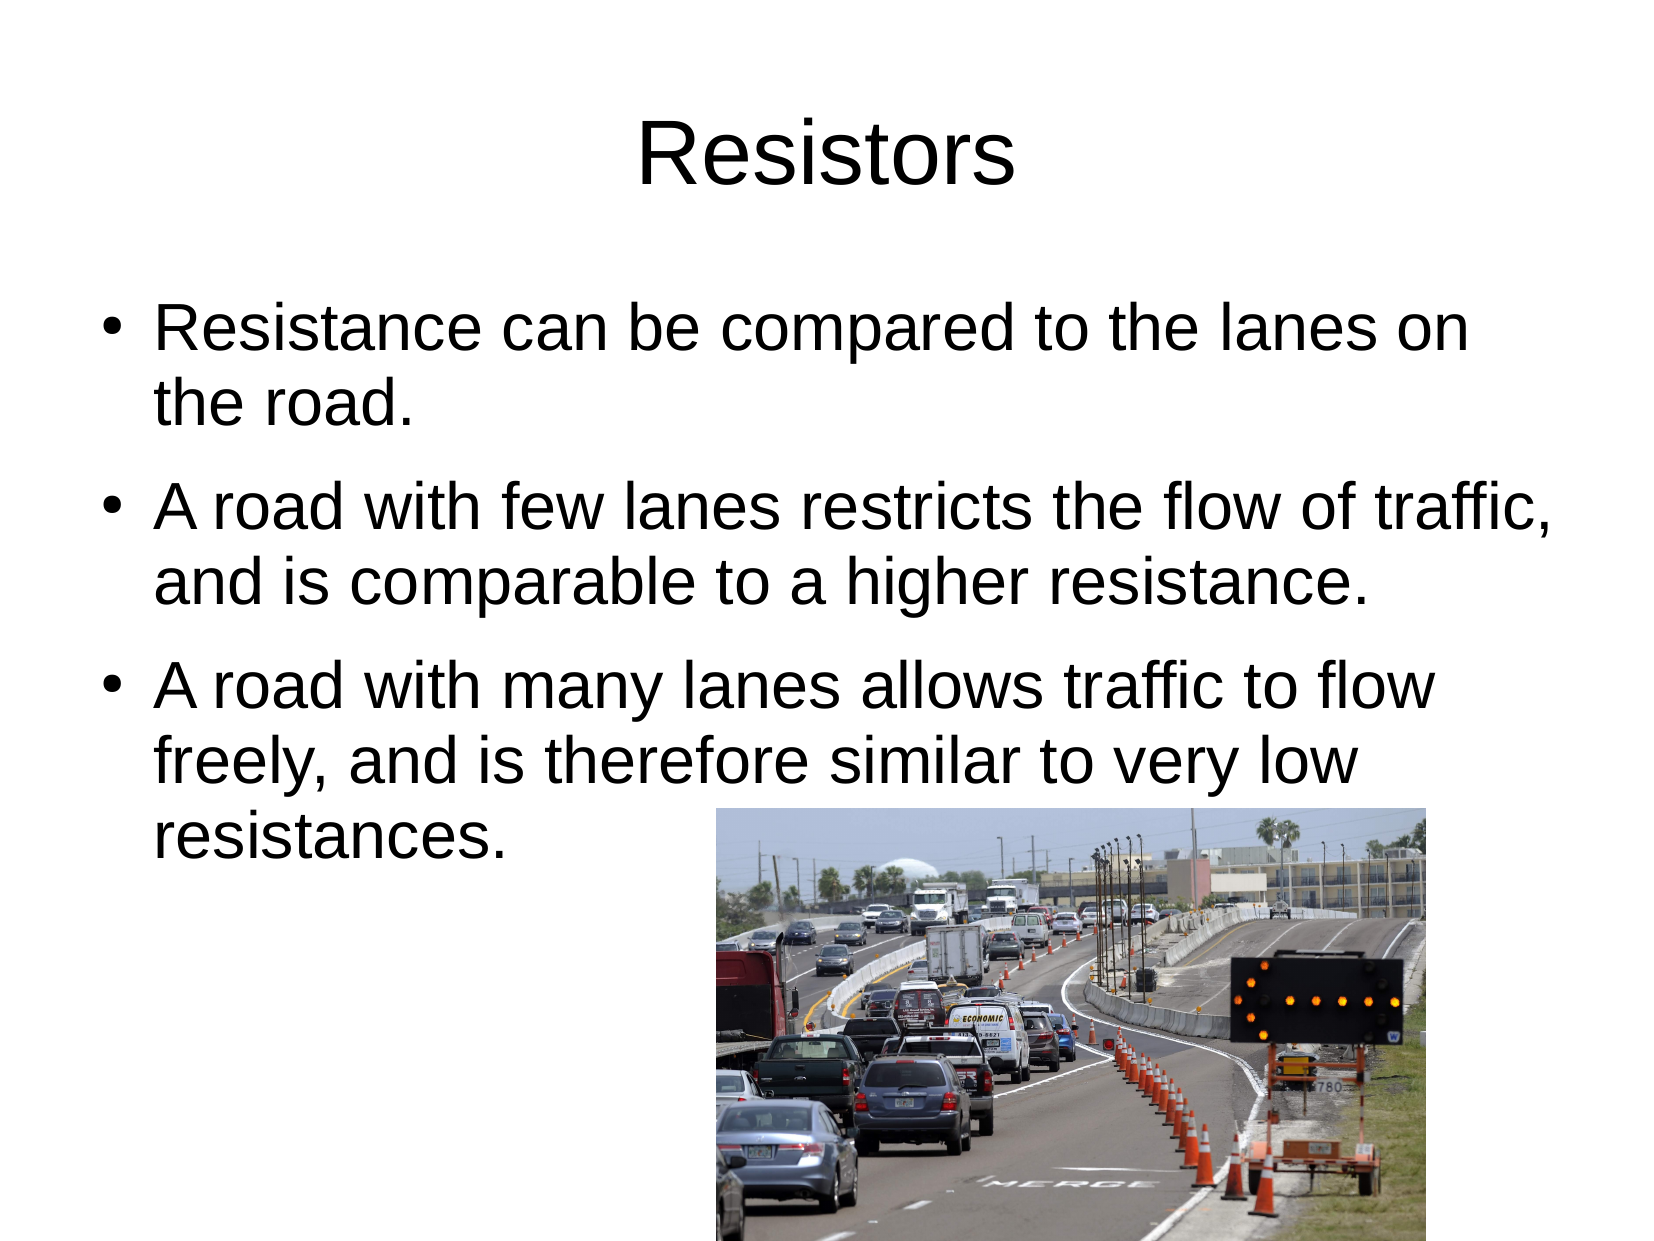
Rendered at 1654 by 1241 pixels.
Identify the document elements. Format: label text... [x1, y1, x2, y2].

list Resistance can be compared to the lanes on the road. A road with few lanes restricts the flow of traffic, and is comparable to a higher resistance. A road with many lanes allows traffic to flow freely, and is therefore similar to very low resistances. [82, 290, 1571, 1010]
picture [716, 808, 1426, 1241]
title Resistors [82, 49, 1571, 257]
